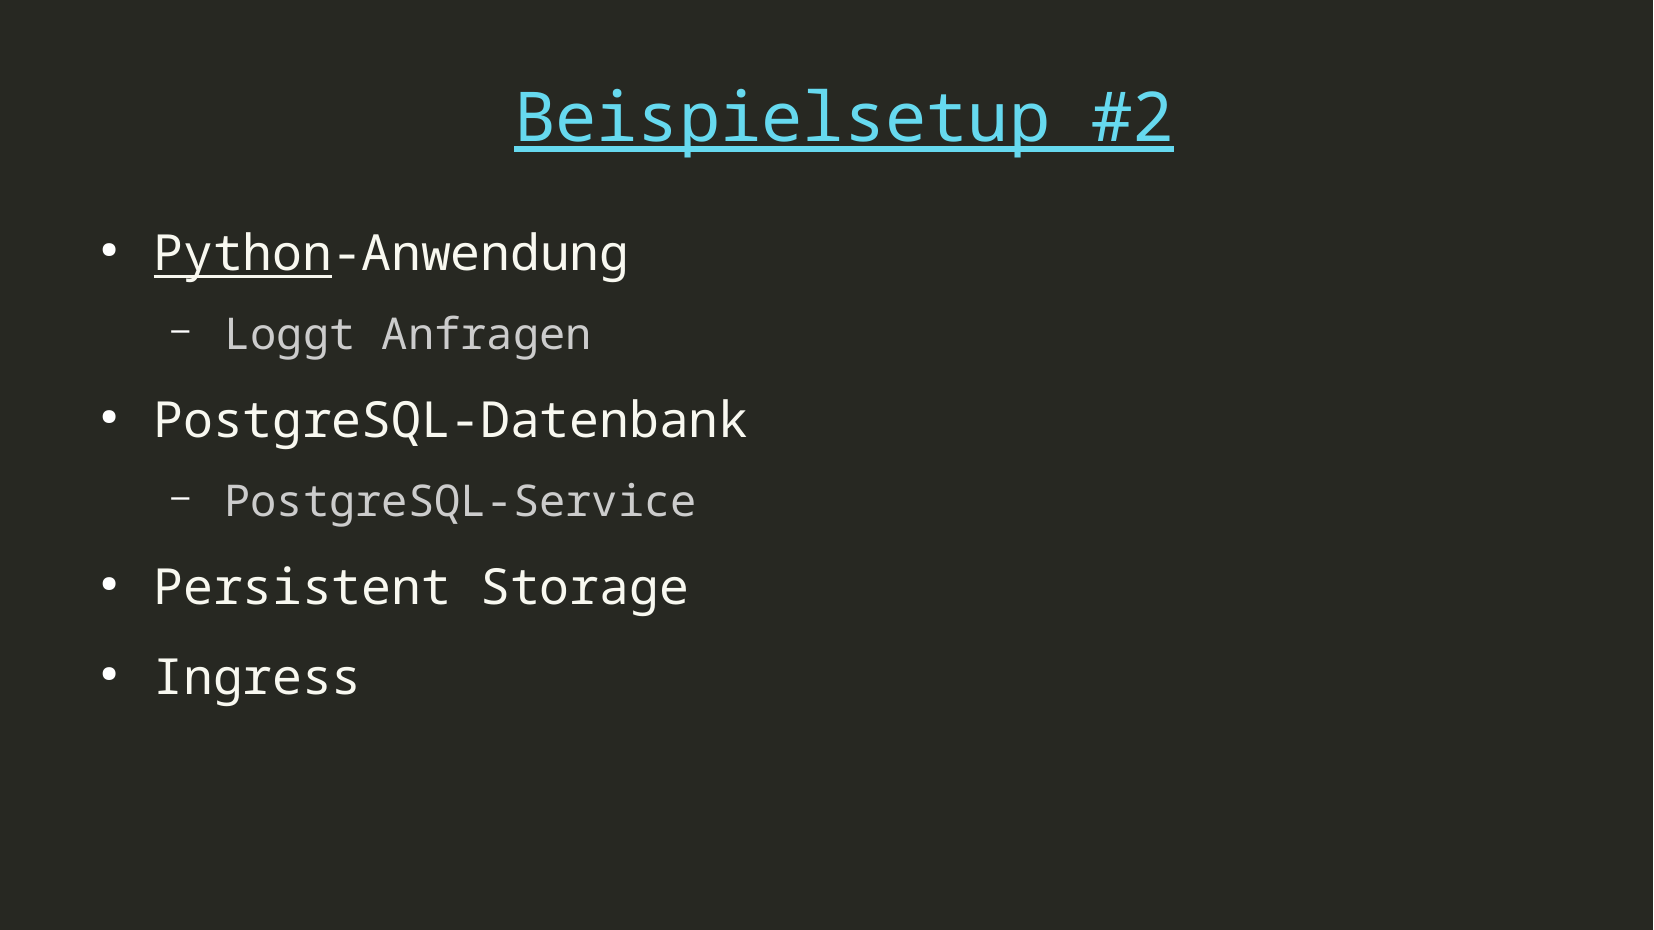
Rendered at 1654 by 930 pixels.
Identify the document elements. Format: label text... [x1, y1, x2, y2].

list Python-Anwendung Loggt Anfragen PostgreSQL-Datenbank PostgreSQL-Service Persistent Storage Ingress [82, 217, 1571, 811]
title Beispielsetup #2 [82, 36, 1571, 193]
